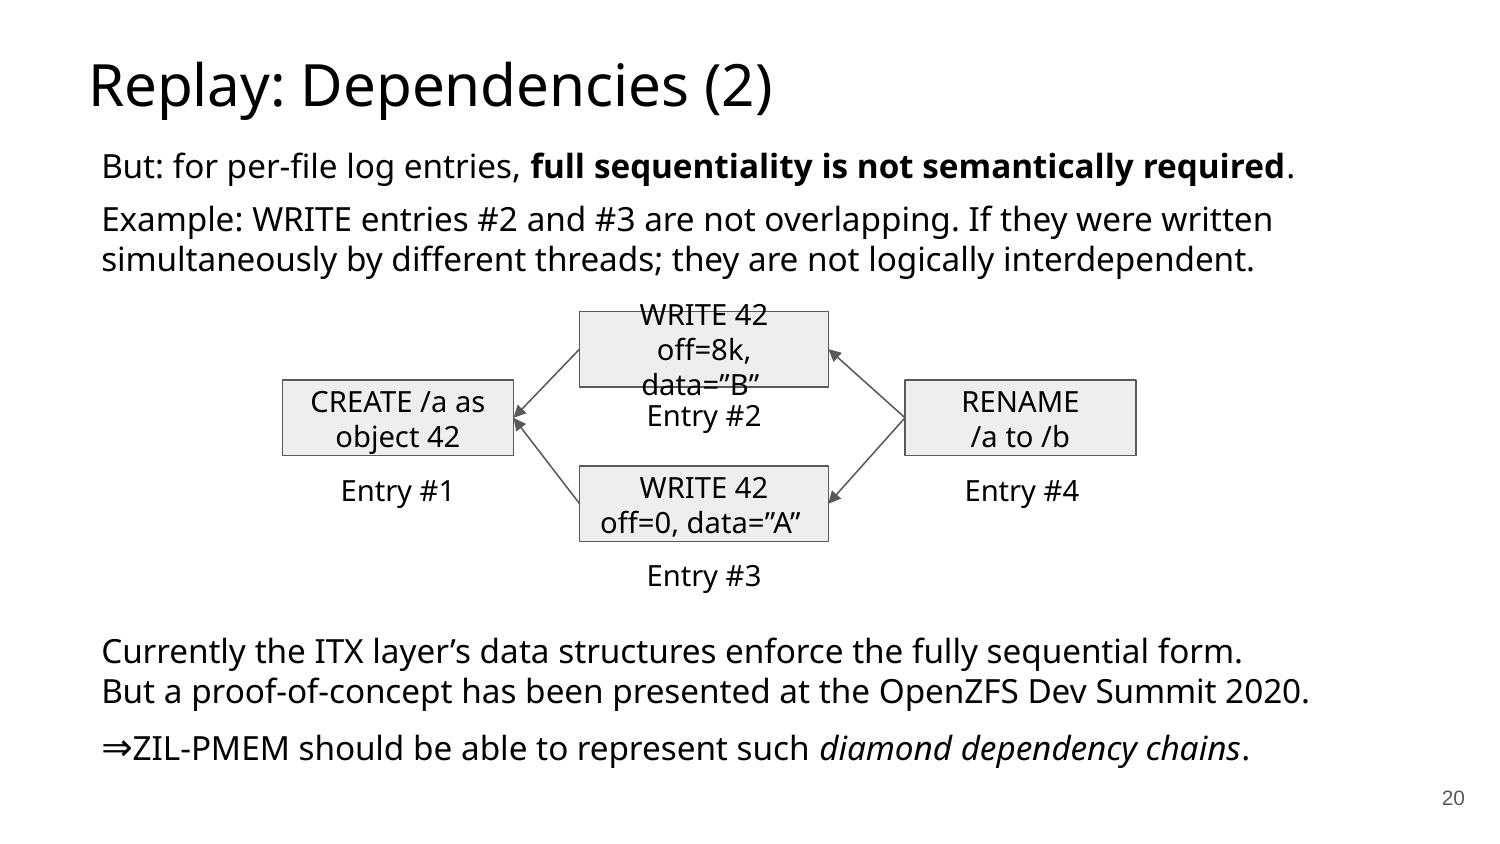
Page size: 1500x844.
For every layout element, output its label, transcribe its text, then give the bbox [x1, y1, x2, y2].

text_box WRITE 42 off=0, data=”A” [579, 466, 829, 542]
text_box Entry #4 [906, 467, 1138, 512]
text_box Entry #1 [282, 467, 514, 512]
text_box CREATE /a as object 42 [282, 380, 514, 456]
title Replay: Dependencies (2) [73, 33, 1405, 165]
text_box Currently the ITX layer’s data structures enforce the fully sequential form. But a proof-of-concept has been presented at the OpenZFS Dev Summit 2020. ⇒ZIL-PMEM should be able to represent such diamond dependency chains. [86, 615, 1349, 784]
text_box Entry #2 [588, 392, 820, 437]
text_box RENAME /a to /b [905, 380, 1136, 456]
slide_number <number> [1389, 764, 1480, 830]
text_box But: for per-file log entries, full sequentiality is not semantically required. Example: WRITE entries #2 and #3 are not overlapping. If they were written simultaneously by different threads; they are not logically interdependent. [86, 130, 1349, 299]
text_box WRITE 42 off=8k, data=”B” [579, 311, 829, 387]
text_box Entry #3 [588, 552, 820, 597]
